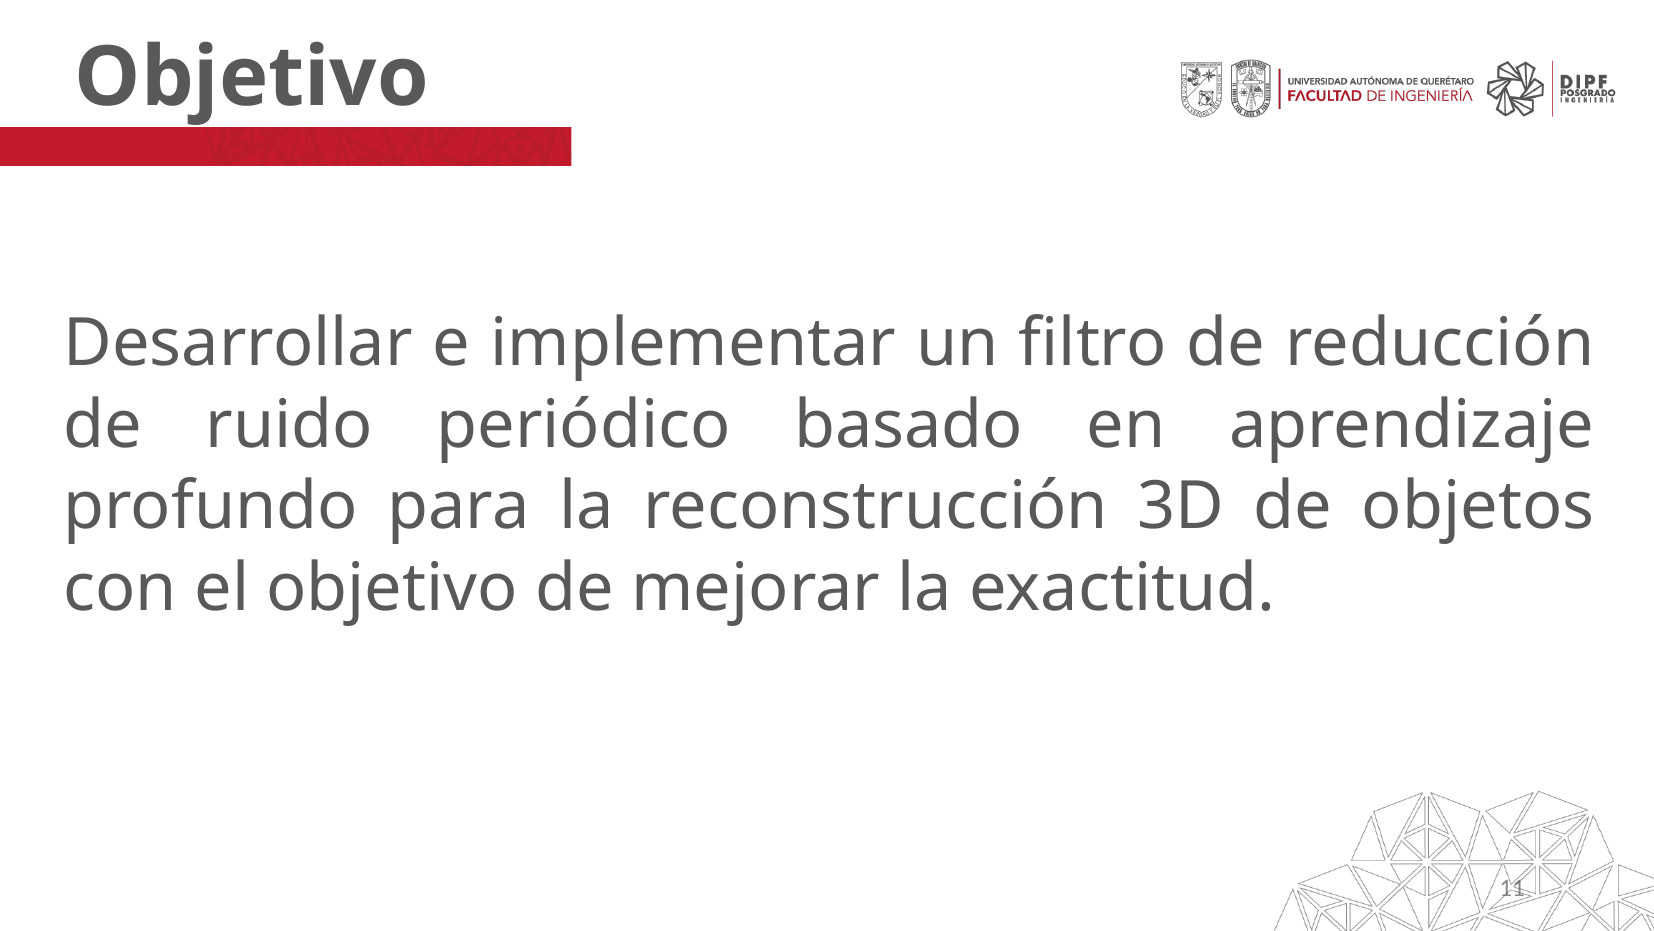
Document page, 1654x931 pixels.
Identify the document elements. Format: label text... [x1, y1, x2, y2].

picture [1257, 781, 1654, 931]
picture [0, 127, 572, 166]
picture [1176, 54, 1620, 133]
text_box Objetivo [54, 11, 572, 127]
text_box Desarrollar e implementar un filtro de reducción de ruido periódico basado en aprendizaje profundo para la reconstrucción 3D de objetos con el objetivo de mejorar la exactitud. [48, 292, 1612, 553]
